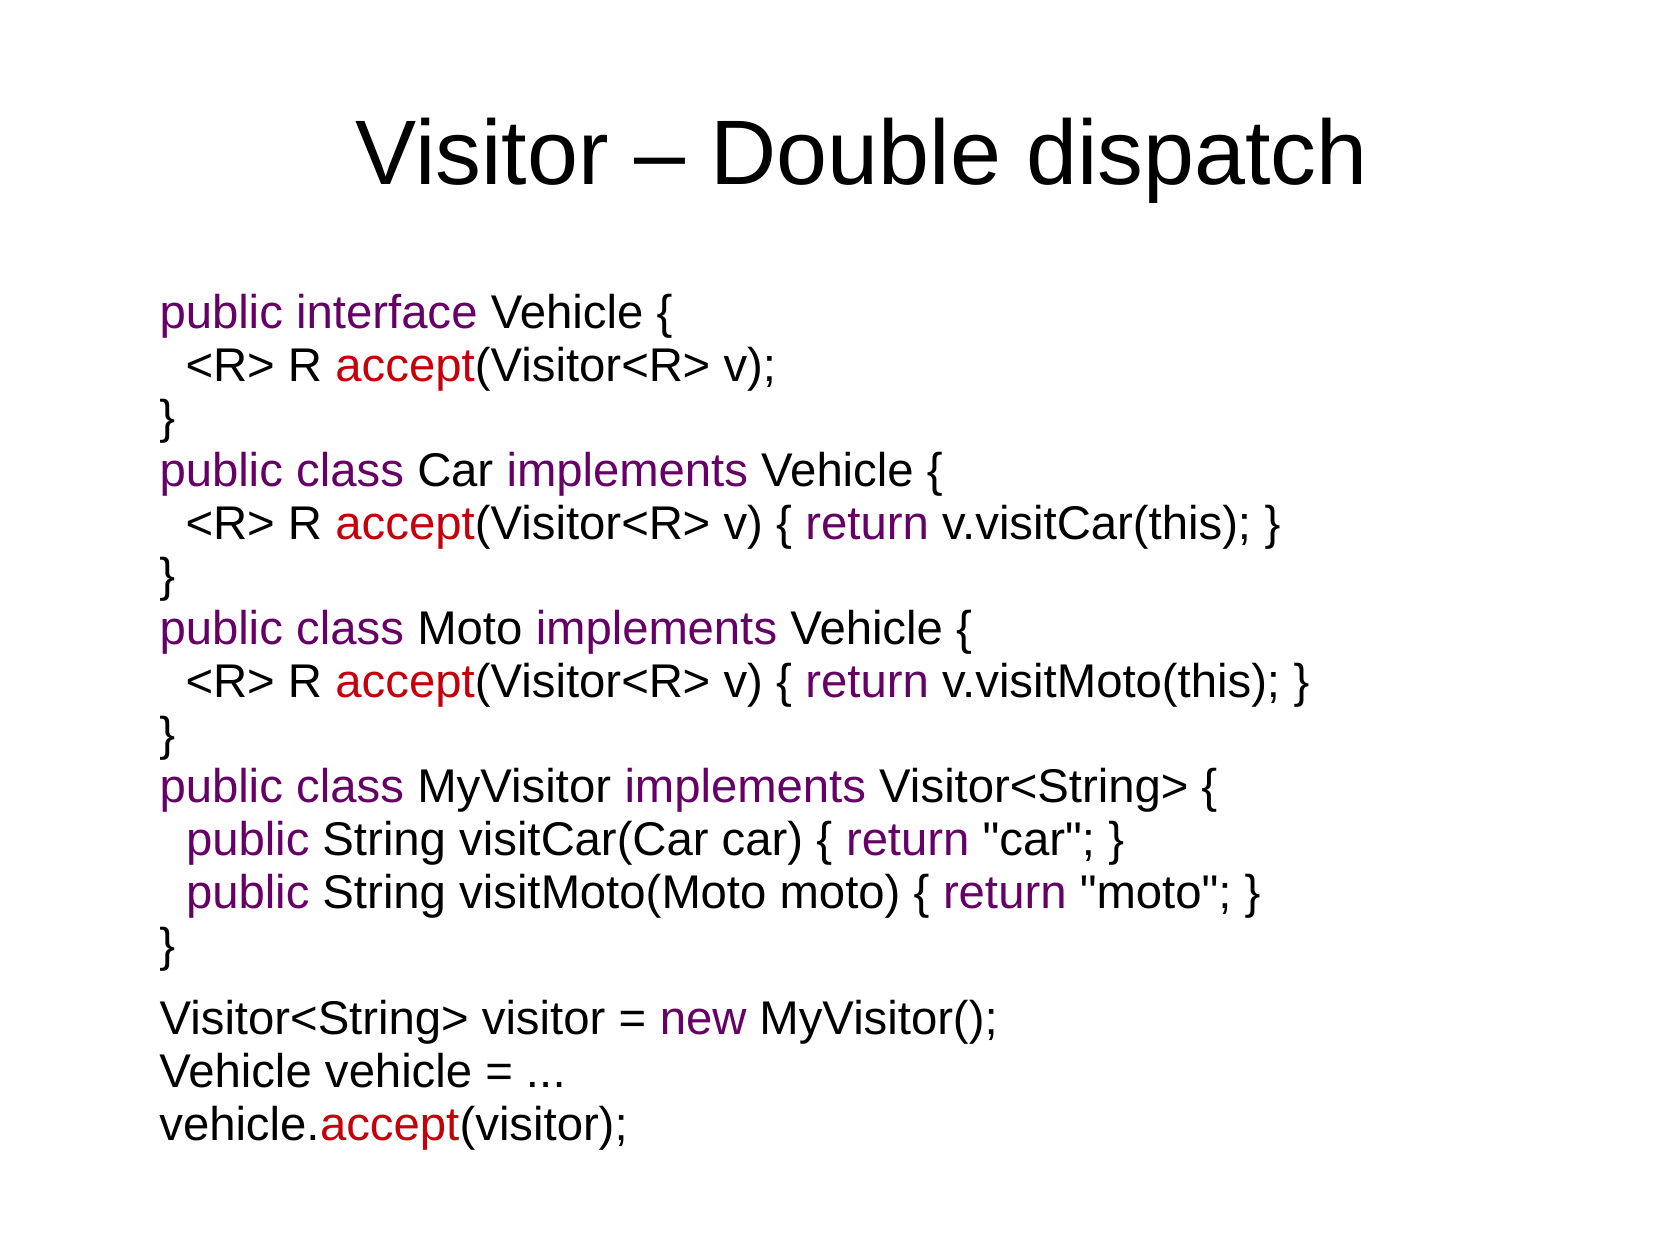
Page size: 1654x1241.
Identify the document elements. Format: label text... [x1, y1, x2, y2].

list public interface Vehicle { <R> R accept(Visitor<R> v); } public class Car implements Vehicle { <R> R accept(Visitor<R> v) { return v.visitCar(this); } } public class Moto implements Vehicle { <R> R accept(Visitor<R> v) { return v.visitMoto(this); } } public class MyVisitor implements Visitor<String> { public String visitCar(Car car) { return "car"; } public String visitMoto(Moto moto) { return "moto"; } } Visitor<String> visitor = new MyVisitor(); Vehicle vehicle = ... vehicle.accept(visitor); [82, 285, 1571, 1156]
title Visitor – Double dispatch [105, 49, 1621, 257]
